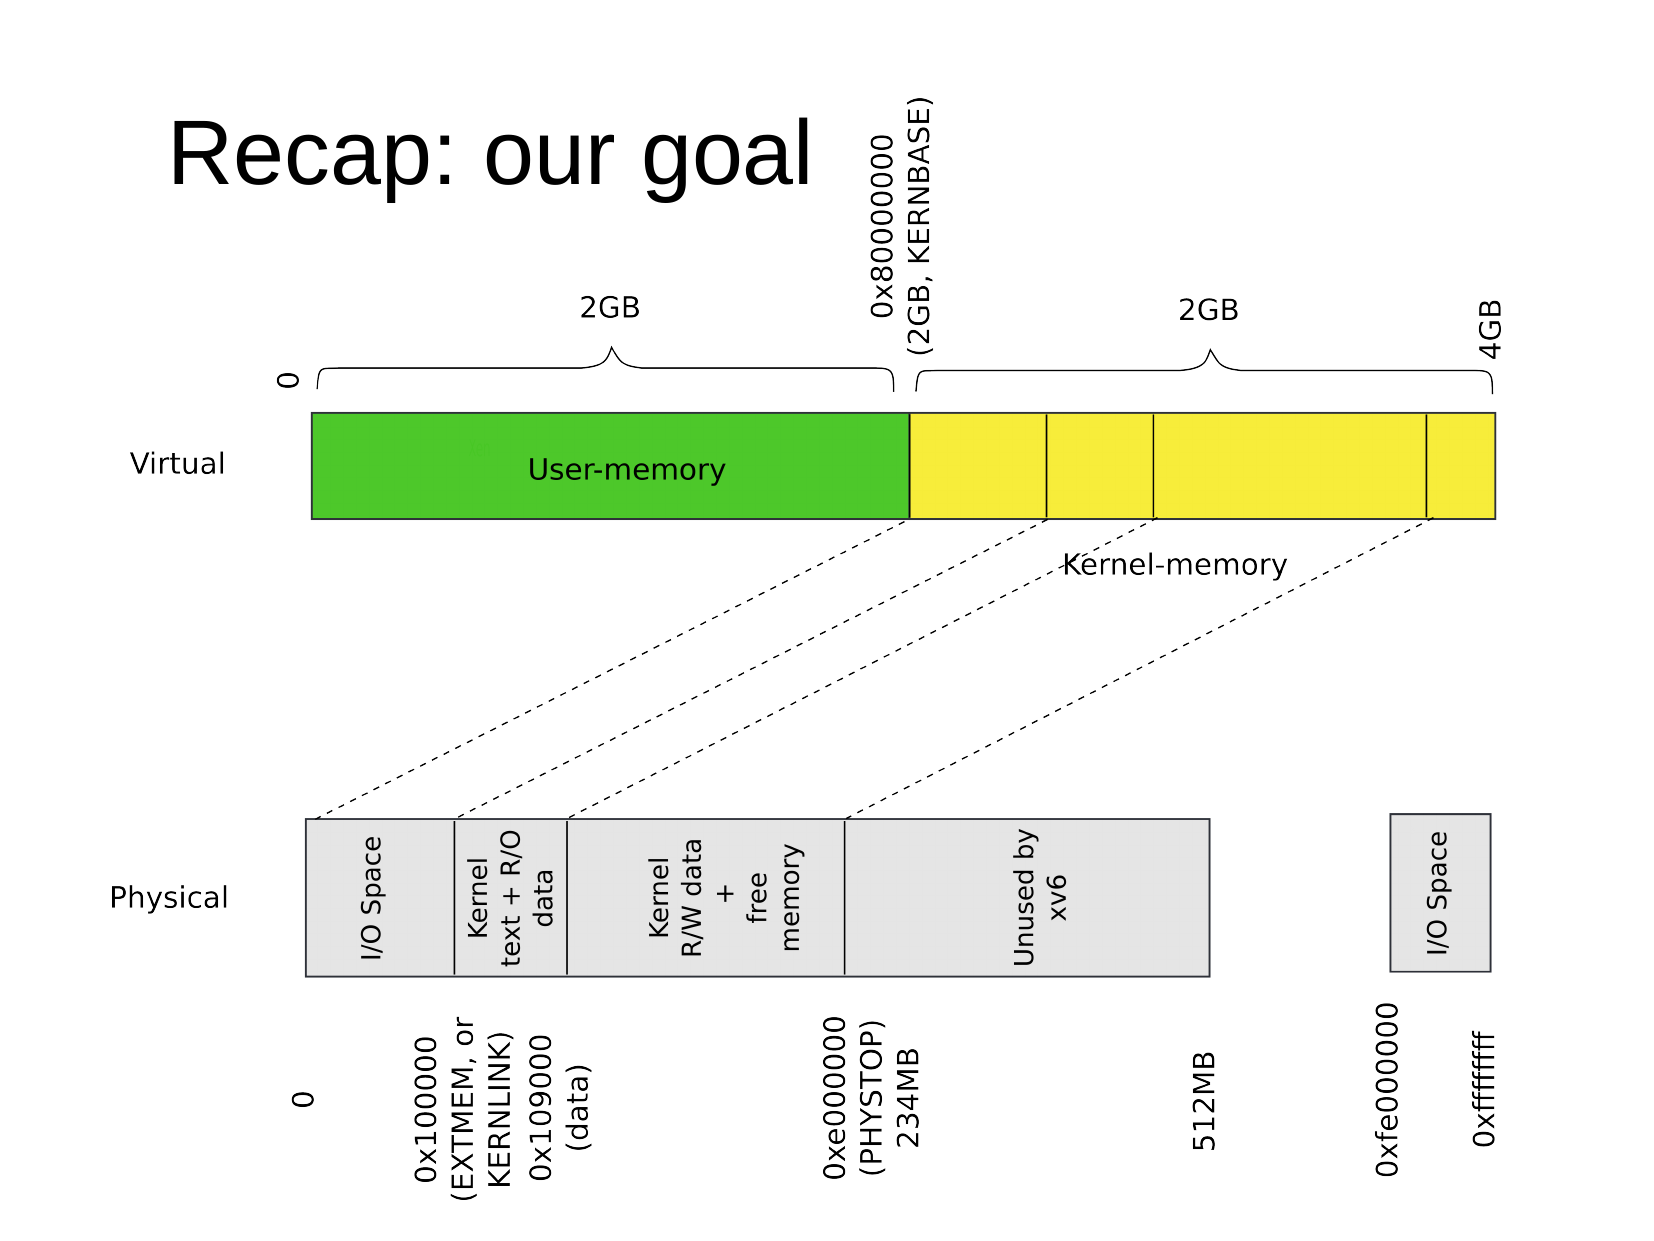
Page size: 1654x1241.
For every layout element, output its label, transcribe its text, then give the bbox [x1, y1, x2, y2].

picture [112, 98, 1501, 1201]
title Recap: our goal [82, 49, 901, 257]
